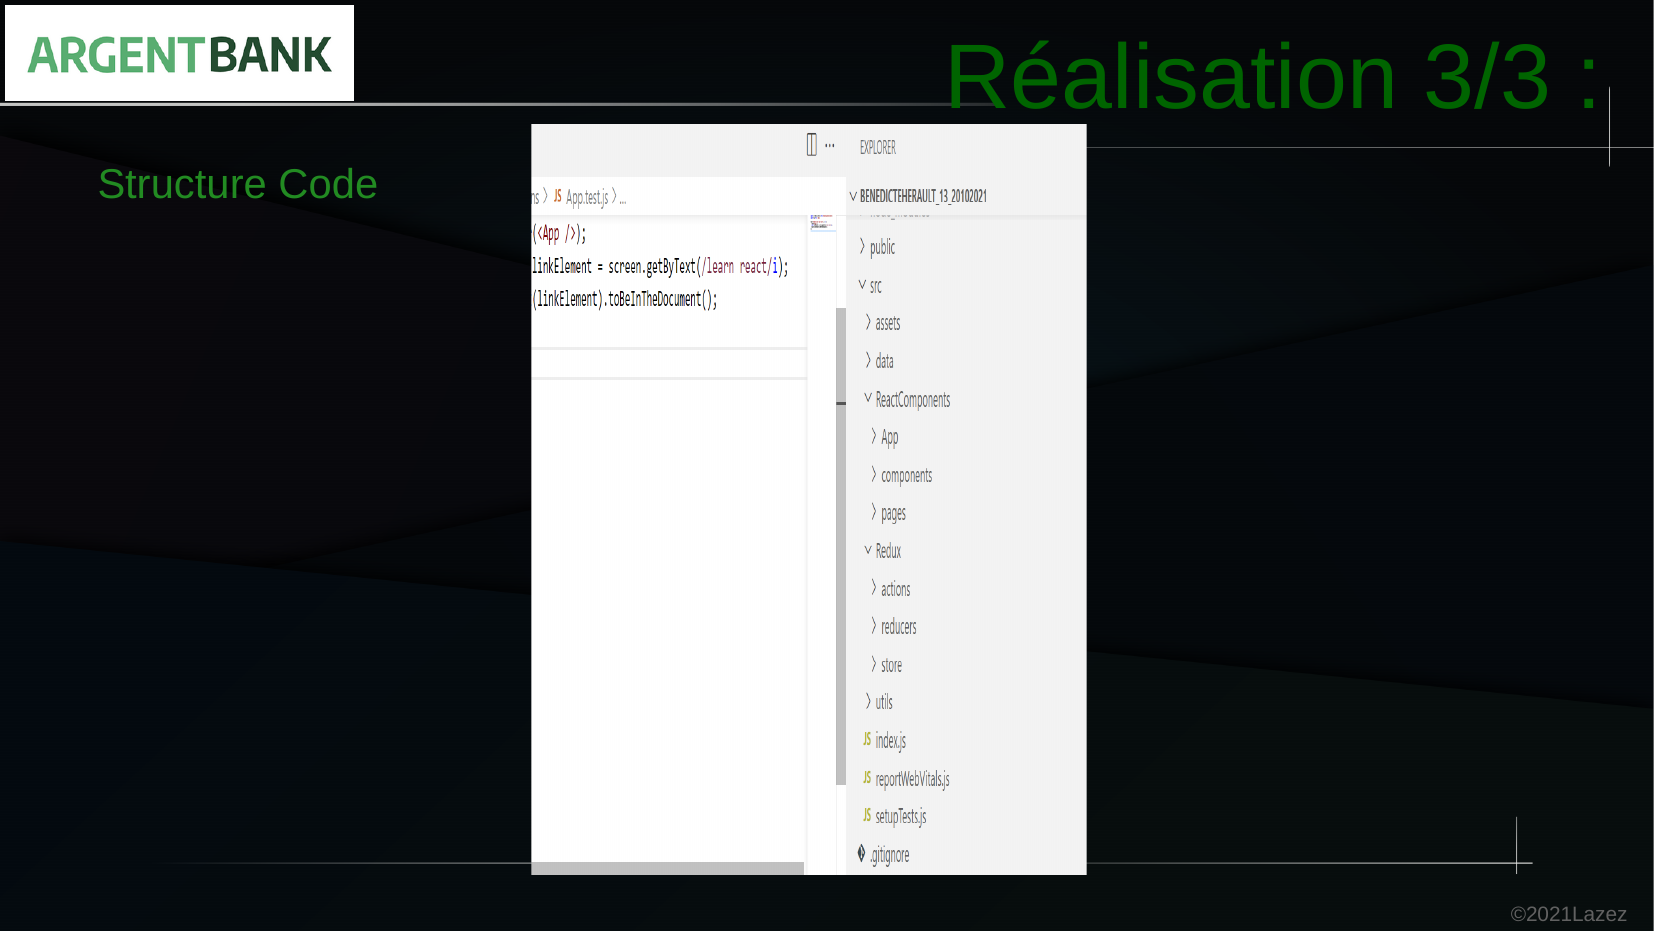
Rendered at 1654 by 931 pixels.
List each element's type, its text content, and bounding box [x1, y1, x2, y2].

text_box ©2021Lazez [1496, 895, 1654, 931]
picture [0, 0, 1654, 931]
text_box Structure Code [82, 153, 402, 262]
title Réalisation 3/3 : [944, 23, 1607, 130]
